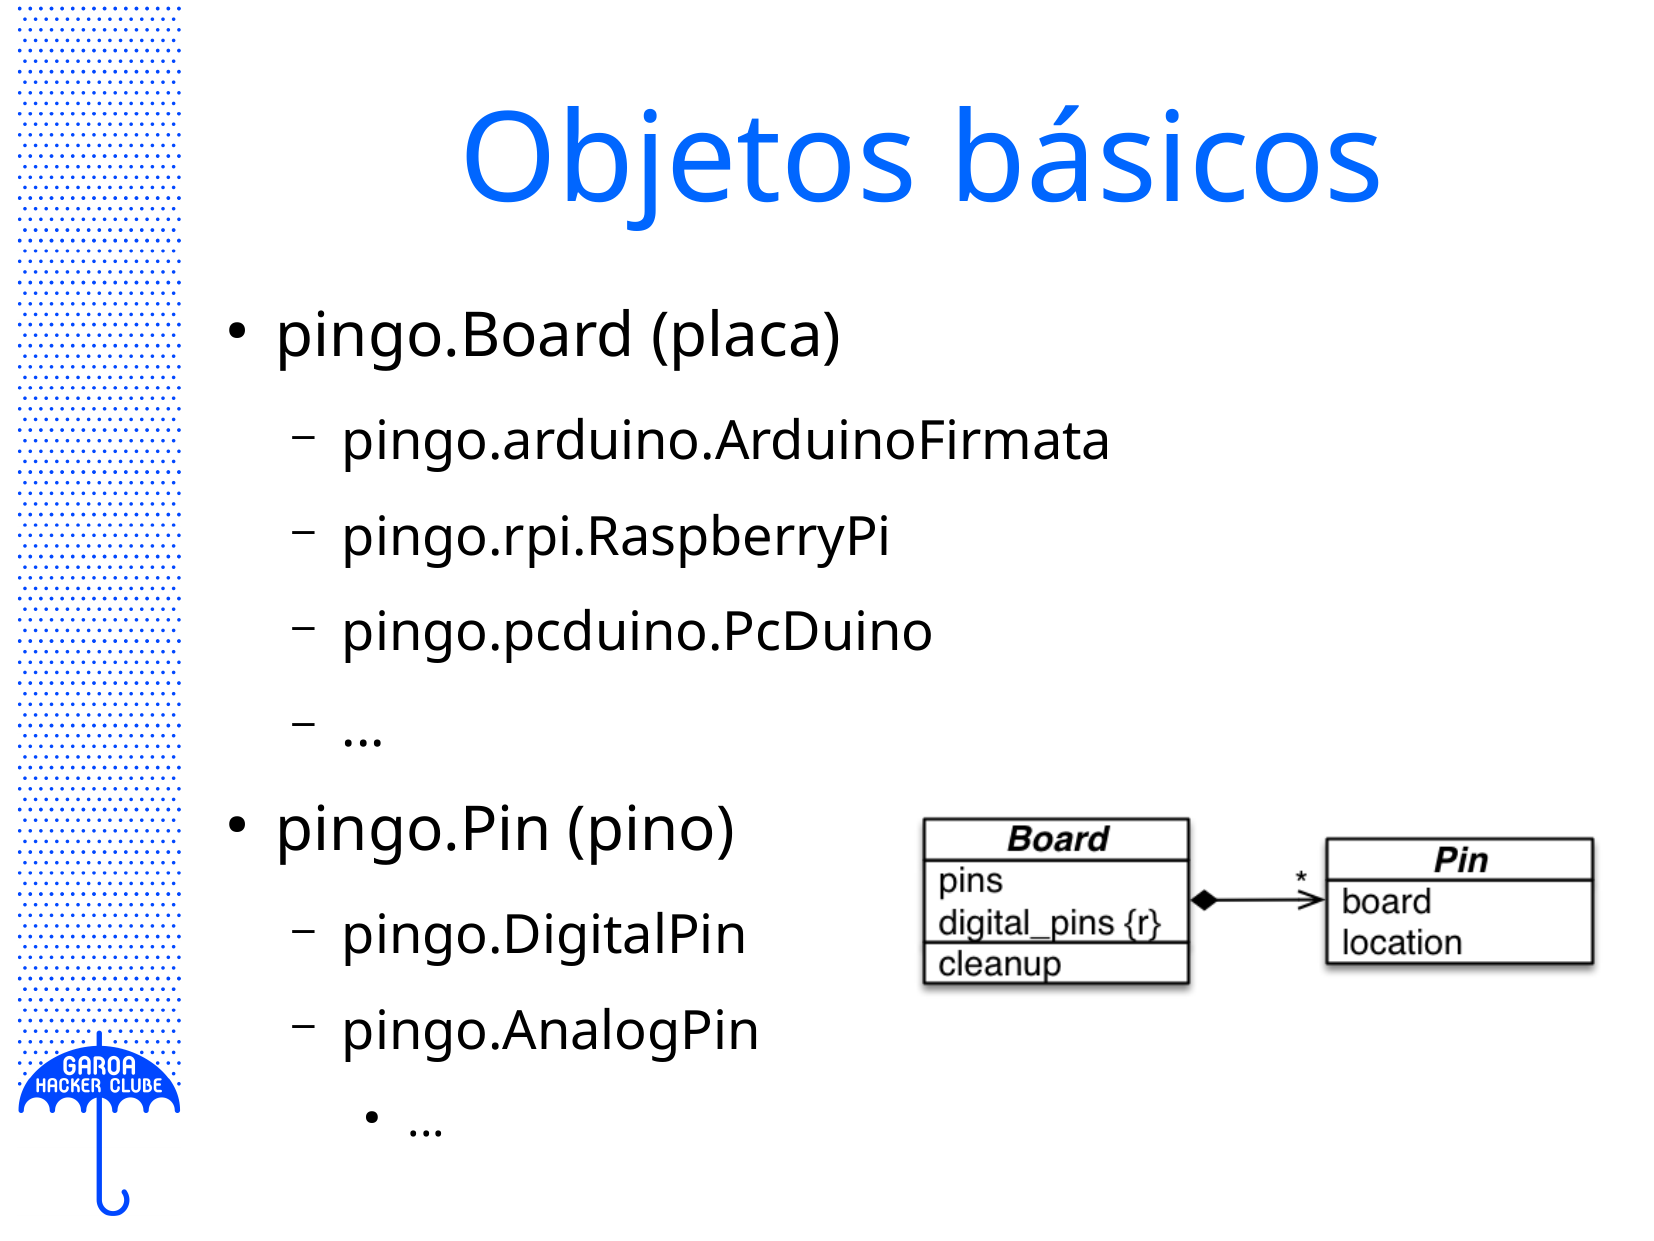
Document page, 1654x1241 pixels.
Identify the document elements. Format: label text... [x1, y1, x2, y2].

picture [880, 779, 1636, 1036]
title Objetos básicos [210, 49, 1636, 257]
picture [17, 0, 181, 1216]
list pingo.Board (placa) pingo.arduino.ArduinoFirmata pingo.rpi.RaspberryPi pingo.pcduino.PcDuino ... pingo.Pin (pino) pingo.DigitalPin pingo.AnalogPin ... [210, 290, 1636, 1156]
